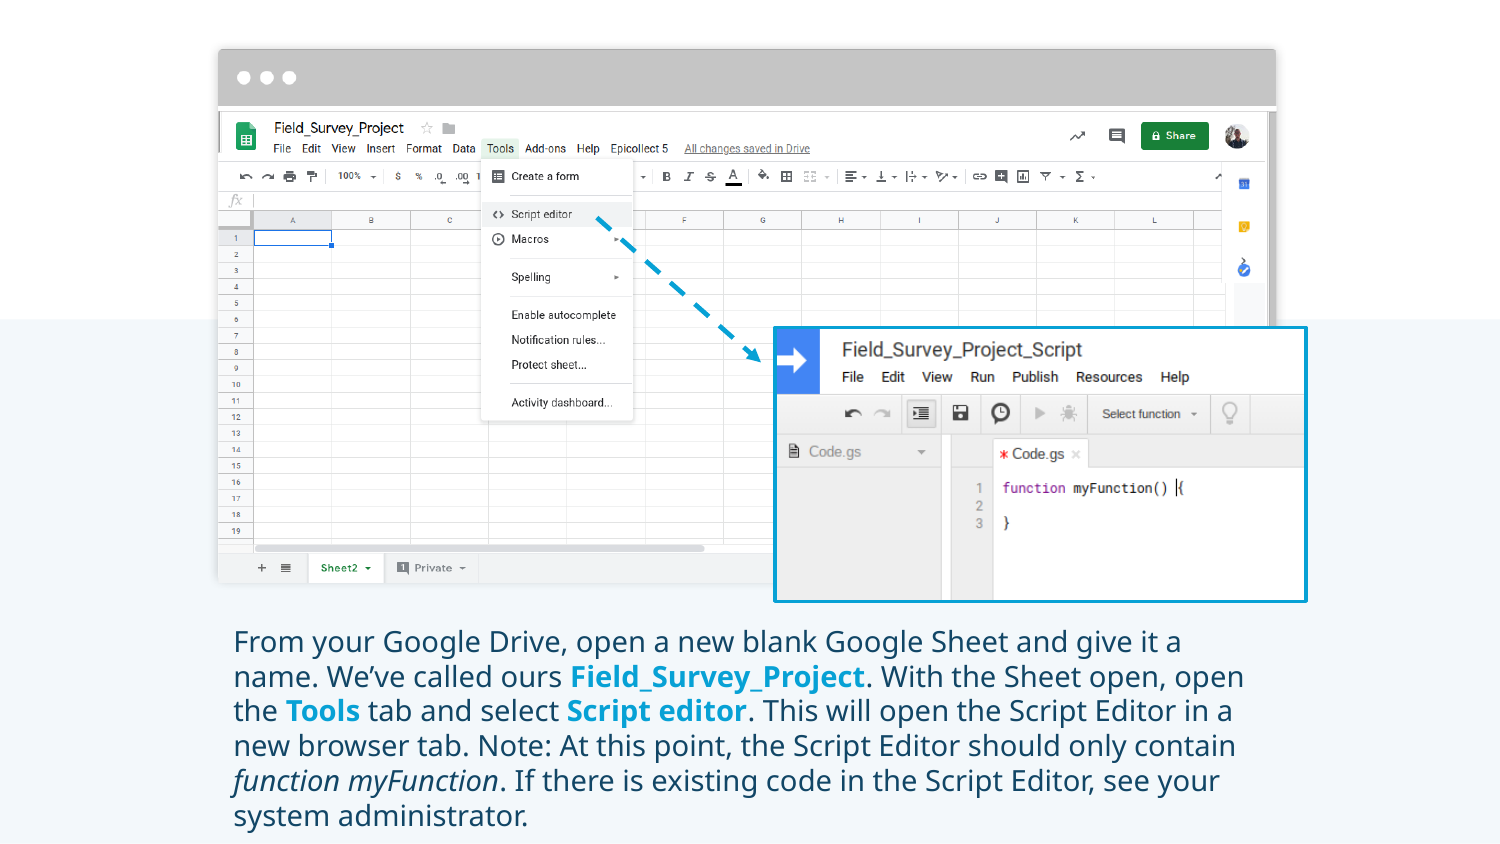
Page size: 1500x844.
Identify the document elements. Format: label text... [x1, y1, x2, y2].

text_box [0, 319, 1500, 844]
picture [124, 0, 1376, 668]
text_box From your Google Drive, open a new blank Google Sheet and give it a name. We’ve called ours Field_Survey_Project. With the Sheet open, open the Tools tab and select Script editor. This will open the Script Editor in a new browser tab. Note: At this point, the Script Editor should only contain function myFunction. If there is existing code in the Script Editor, see your system administrator. [218, 607, 1277, 798]
